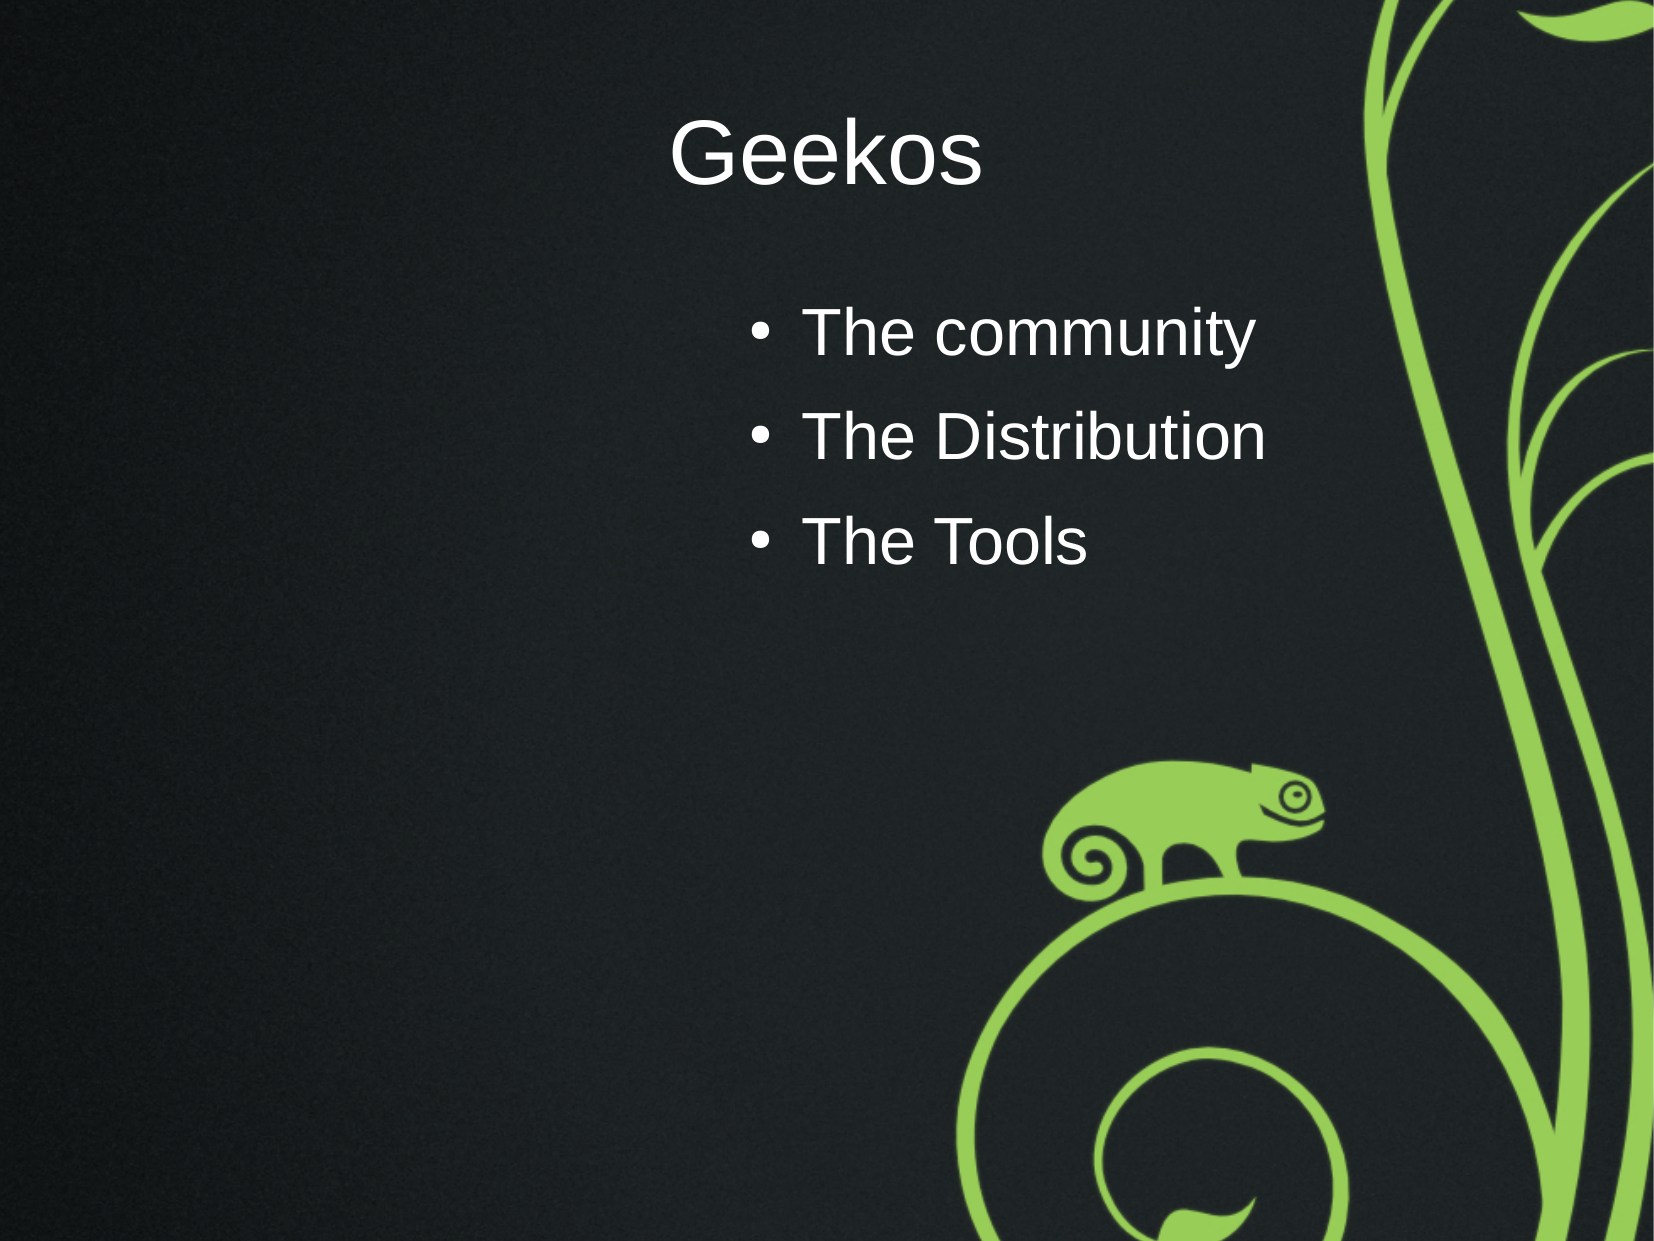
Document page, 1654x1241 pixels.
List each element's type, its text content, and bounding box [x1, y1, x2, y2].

list The community The Distribution The Tools [730, 295, 1441, 1015]
title Geekos [82, 49, 1571, 257]
picture [0, 0, 1654, 1241]
